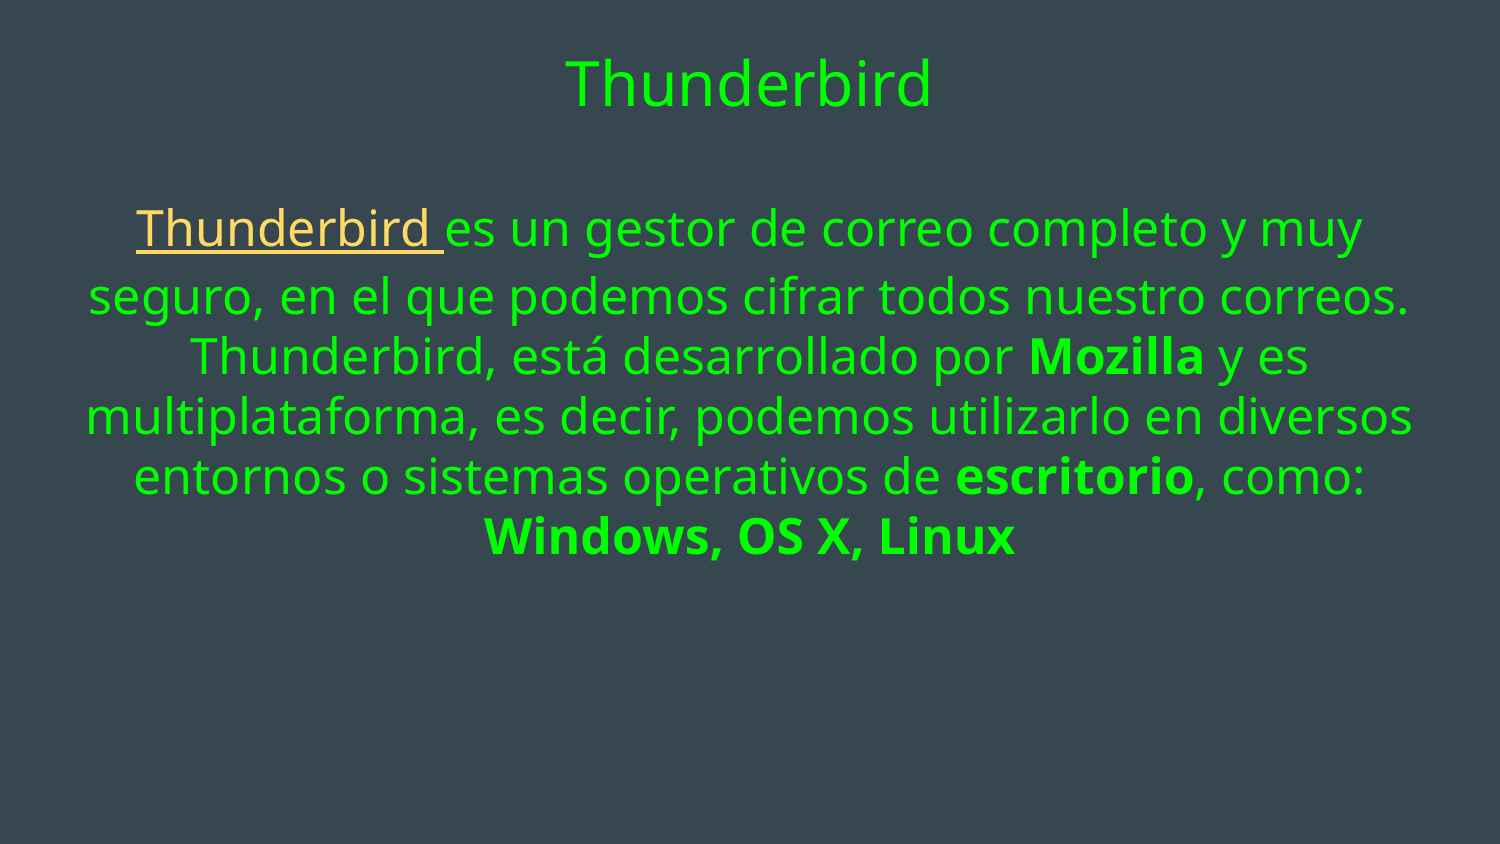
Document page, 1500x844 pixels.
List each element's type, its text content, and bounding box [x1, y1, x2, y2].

title Thunderbird [51, 29, 1449, 140]
list Thunderbird es un gestor de correo completo y muy seguro, en el que podemos cifrar todos nuestro correos. Thunderbird, está desarrollado por Mozilla y es multiplataforma, es decir, podemos utilizarlo en diversos entornos o sistemas operativos de escritorio, como: Windows, OS X, Linux [51, 181, 1449, 712]
